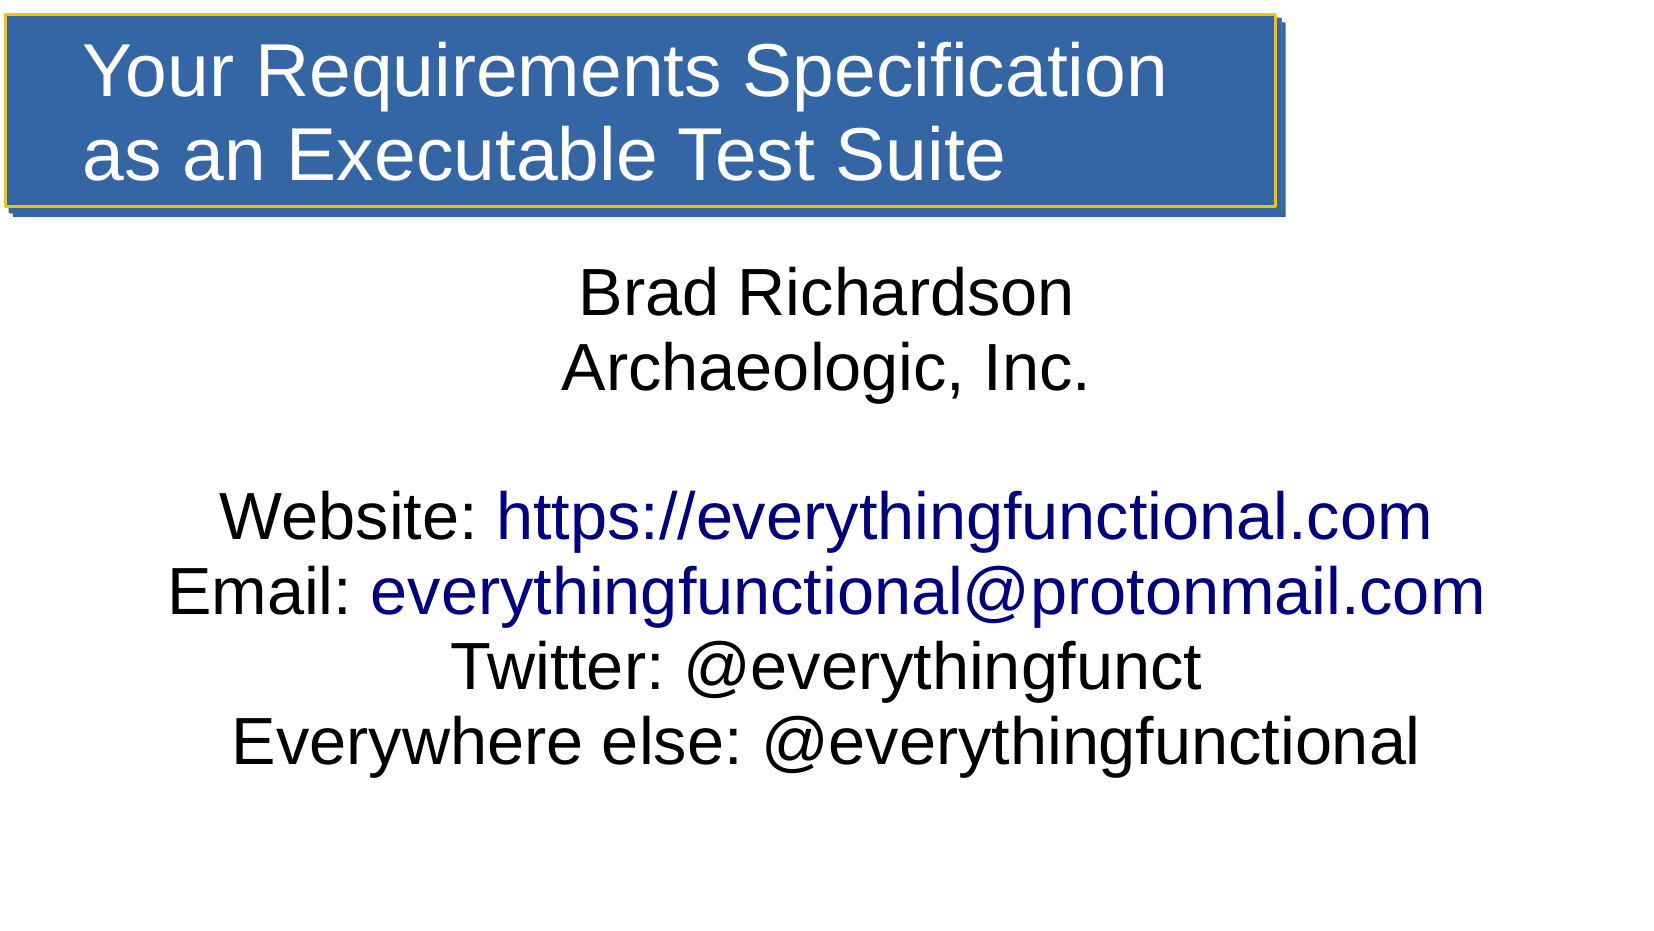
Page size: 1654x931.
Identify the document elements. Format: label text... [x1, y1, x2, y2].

subtitle Brad Richardson Archaeologic, Inc. Website: https://everythingfunctional.com Email: everythingfunctional@protonmail.com Twitter: @everythingfunct Everywhere else: @everythingfunctional [88, 236, 1565, 798]
title Your Requirements Specification as an Executable Test Suite [82, 28, 1235, 197]
